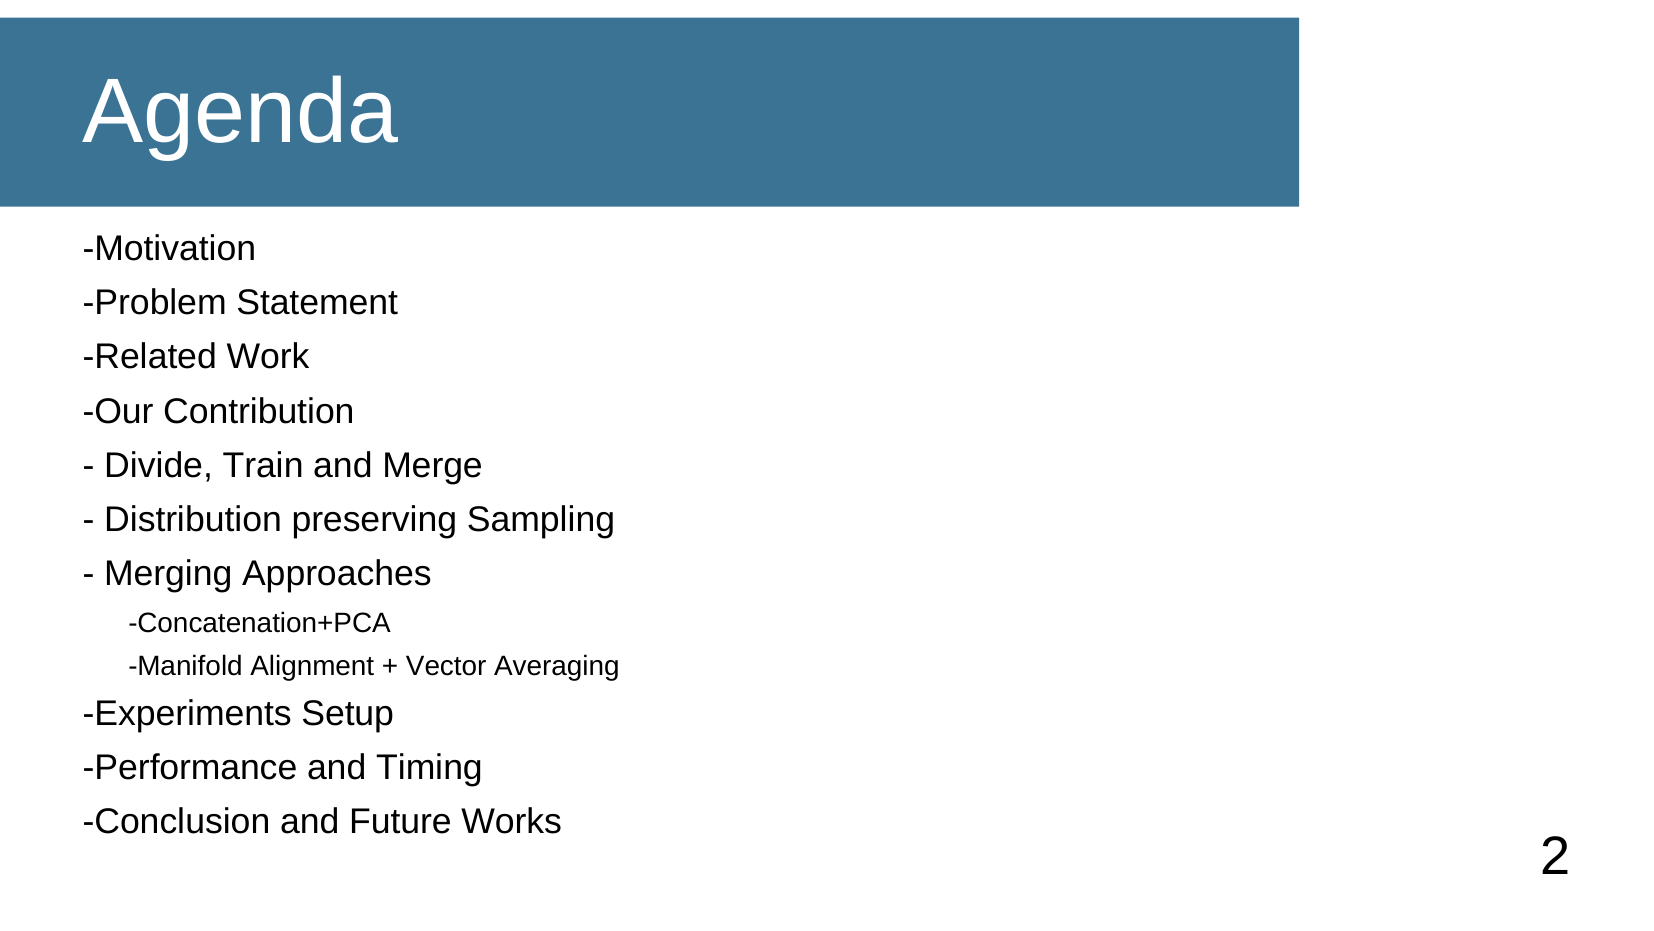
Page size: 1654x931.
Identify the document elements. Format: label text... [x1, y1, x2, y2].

title Agenda [82, 35, 1234, 189]
list -Motivation -Problem Statement -Related Work -Our Contribution - Divide, Train and Merge - Distribution preserving Sampling - Merging Approaches -Concatenation+PCA -Manifold Alignment + Vector Averaging -Experiments Setup -Performance and Timing -Conclusion and Future Works [82, 224, 1571, 851]
